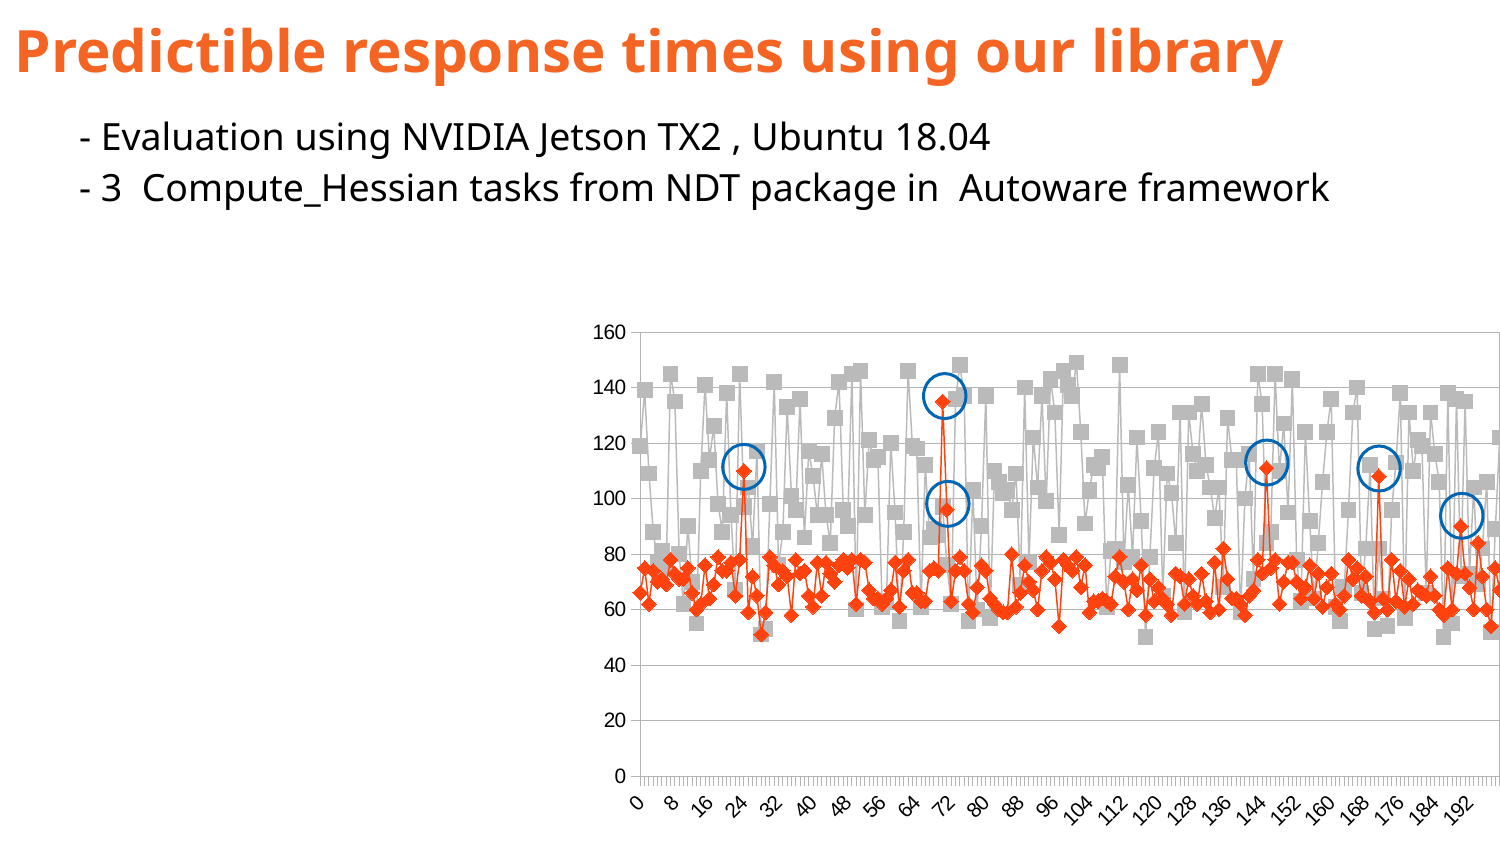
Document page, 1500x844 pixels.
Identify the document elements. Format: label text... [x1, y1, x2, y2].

title - Evaluation using NVIDIA Jetson TX2 , Ubuntu 18.04 - 3 Compute_Hessian tasks from NDT package in Autoware framework [64, 91, 1432, 595]
chart [573, 309, 1500, 842]
title Predictible response times using our library [0, 0, 1486, 125]
